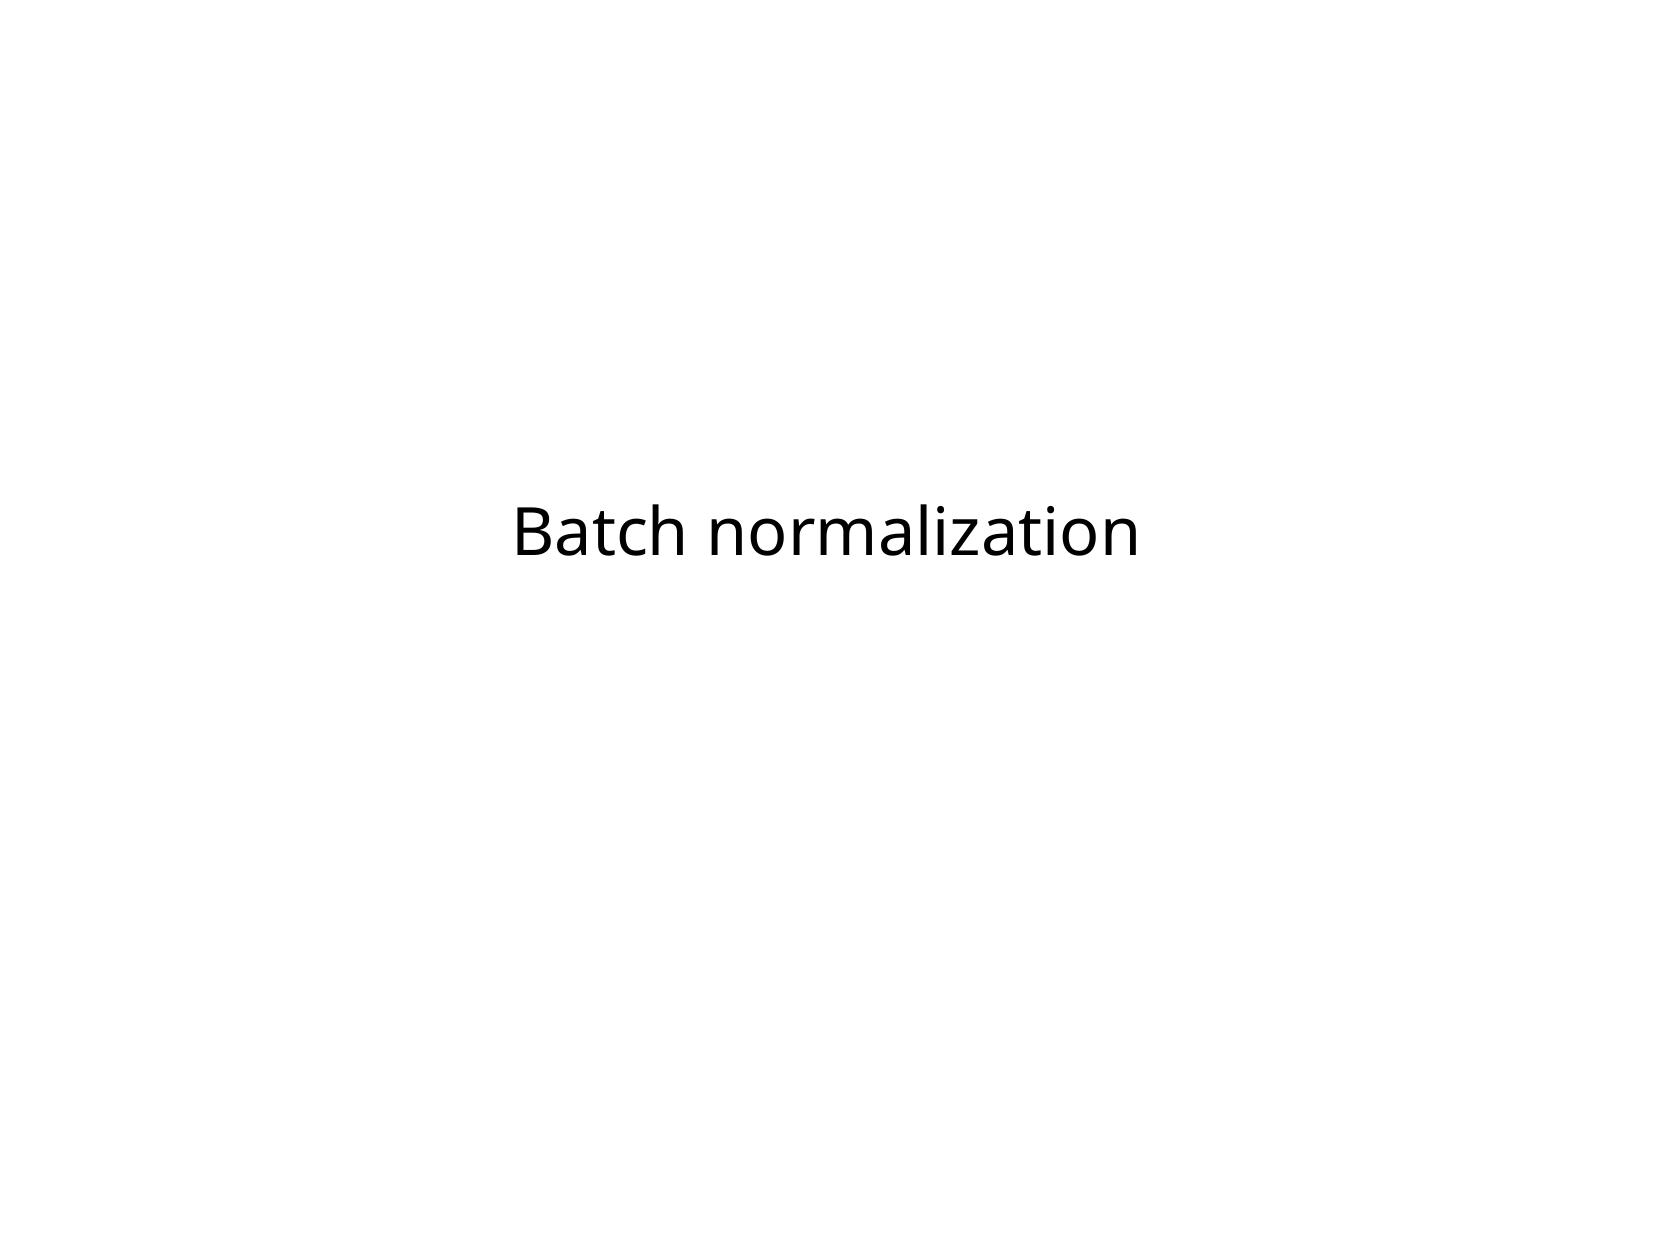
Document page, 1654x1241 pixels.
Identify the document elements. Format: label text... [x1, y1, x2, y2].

subtitle Batch normalization [82, 49, 1571, 1010]
